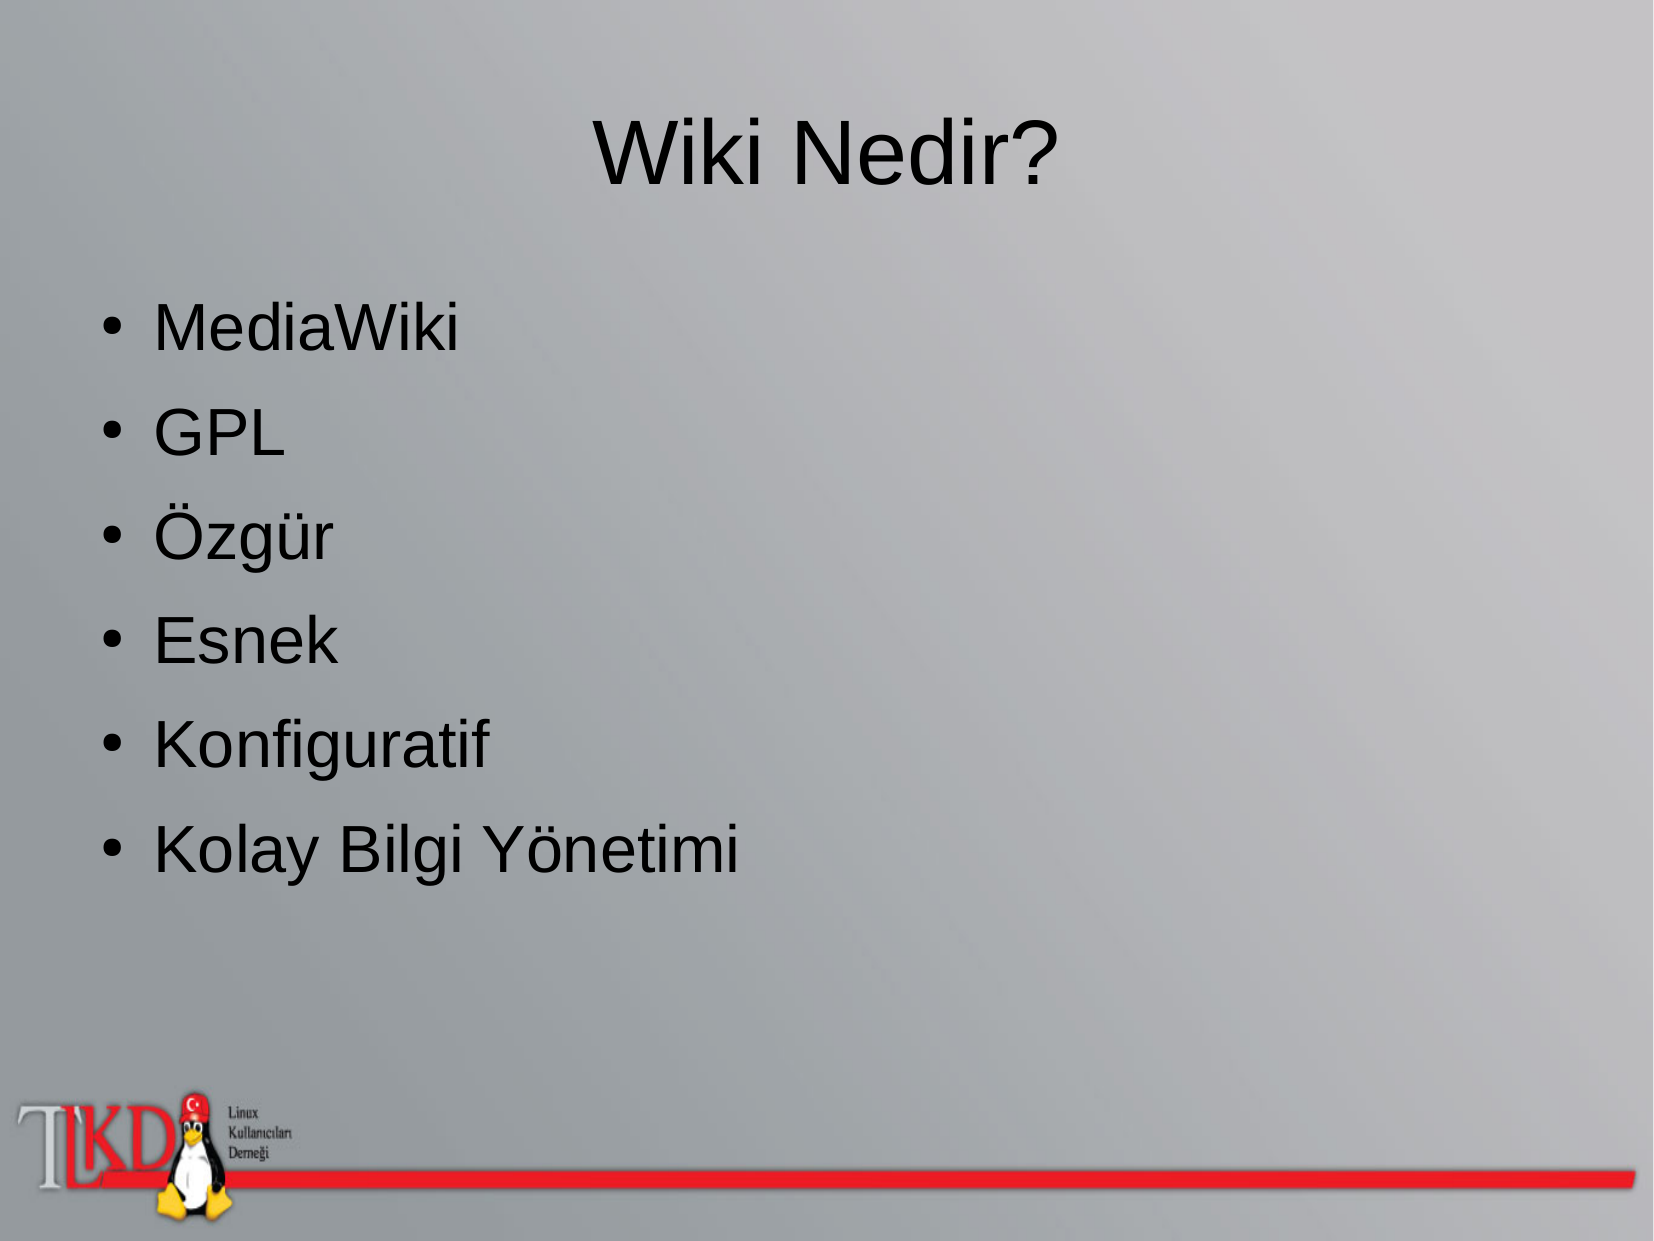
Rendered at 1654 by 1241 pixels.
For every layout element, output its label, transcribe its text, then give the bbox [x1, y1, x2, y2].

picture [0, 0, 1654, 1241]
list MediaWiki GPL Özgür Esnek Konfiguratif Kolay Bilgi Yönetimi [82, 290, 1571, 1109]
title Wiki Nedir? [82, 49, 1571, 257]
